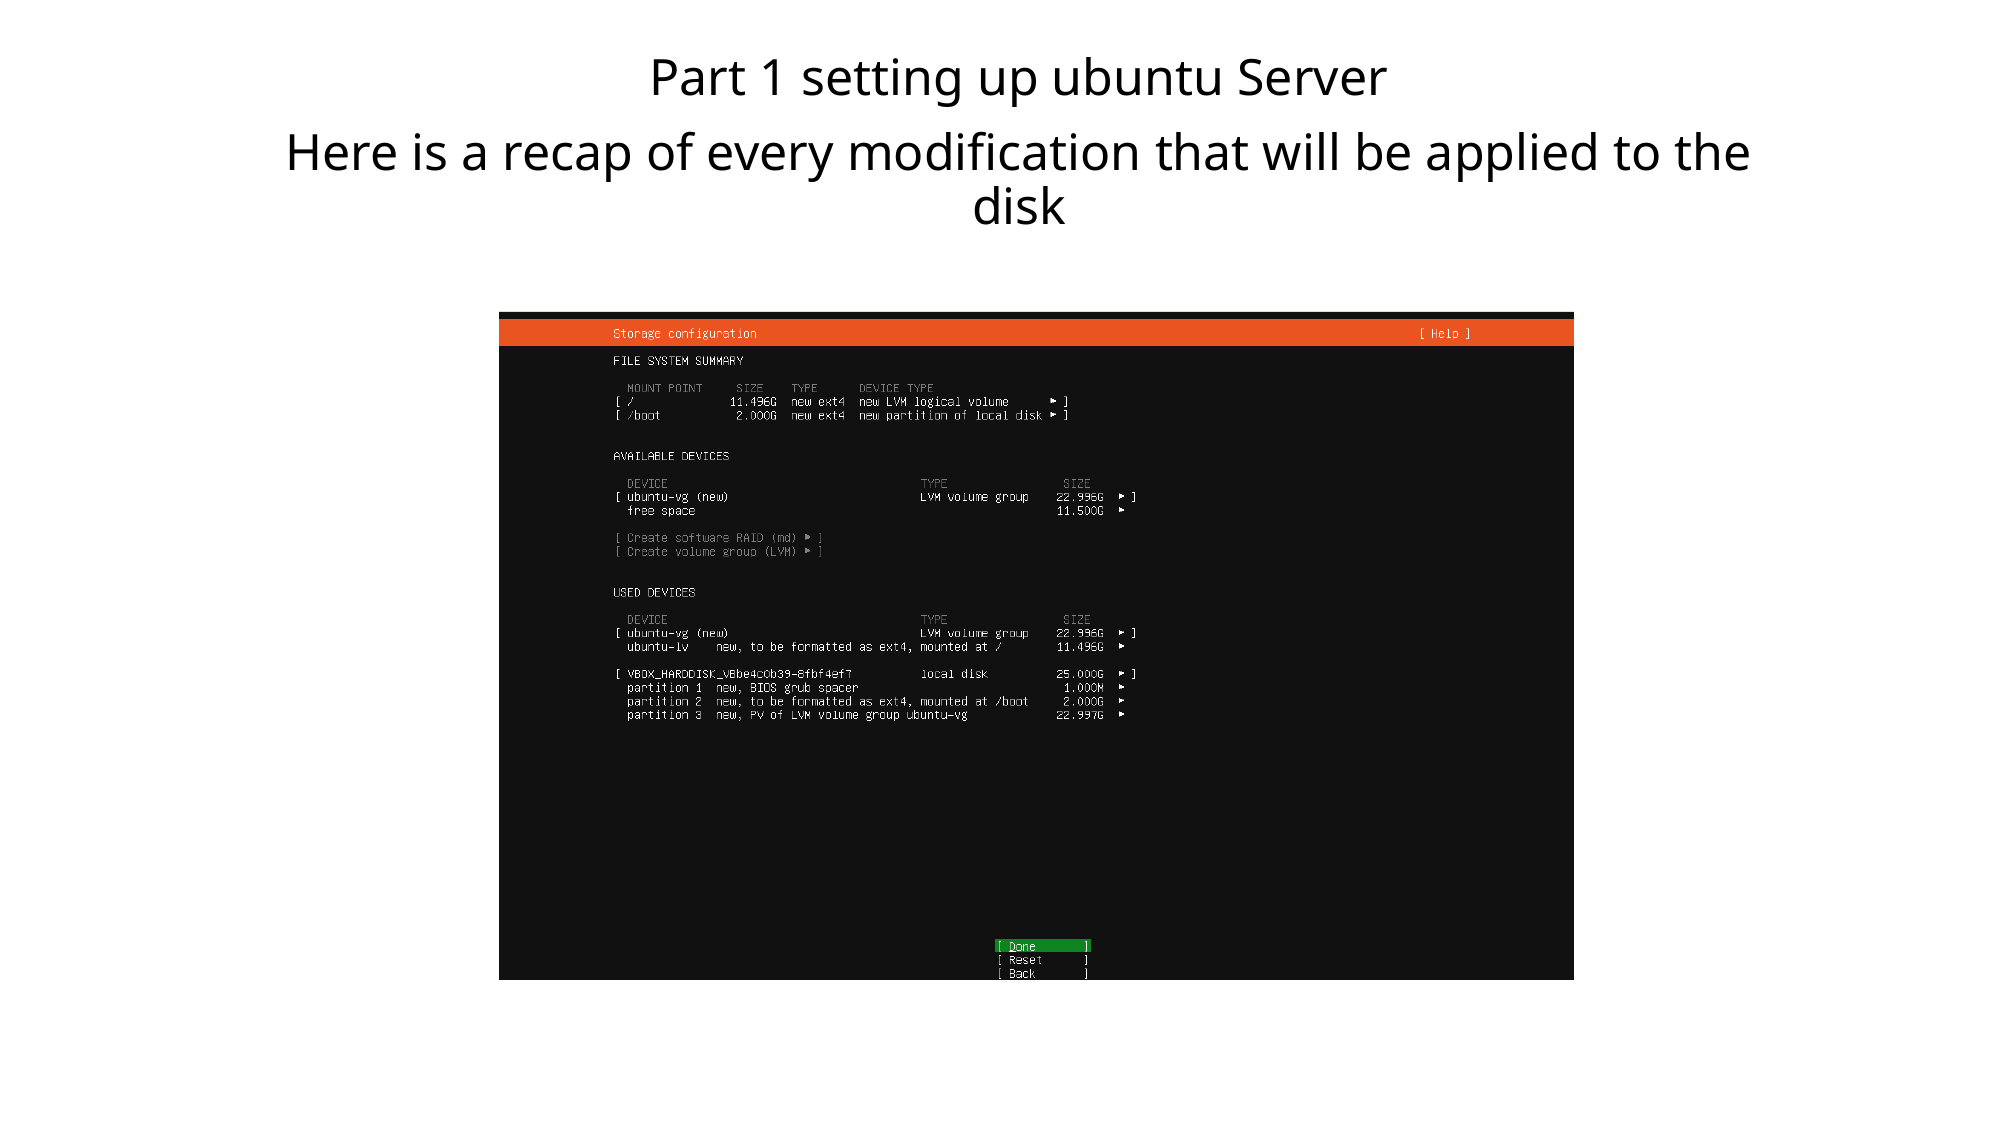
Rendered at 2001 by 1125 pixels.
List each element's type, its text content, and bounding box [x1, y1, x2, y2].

picture [499, 311, 1574, 980]
subtitle Part 1 setting up ubuntu Server Here is a recap of every modification that will be applied to the disk [269, 45, 1770, 271]
